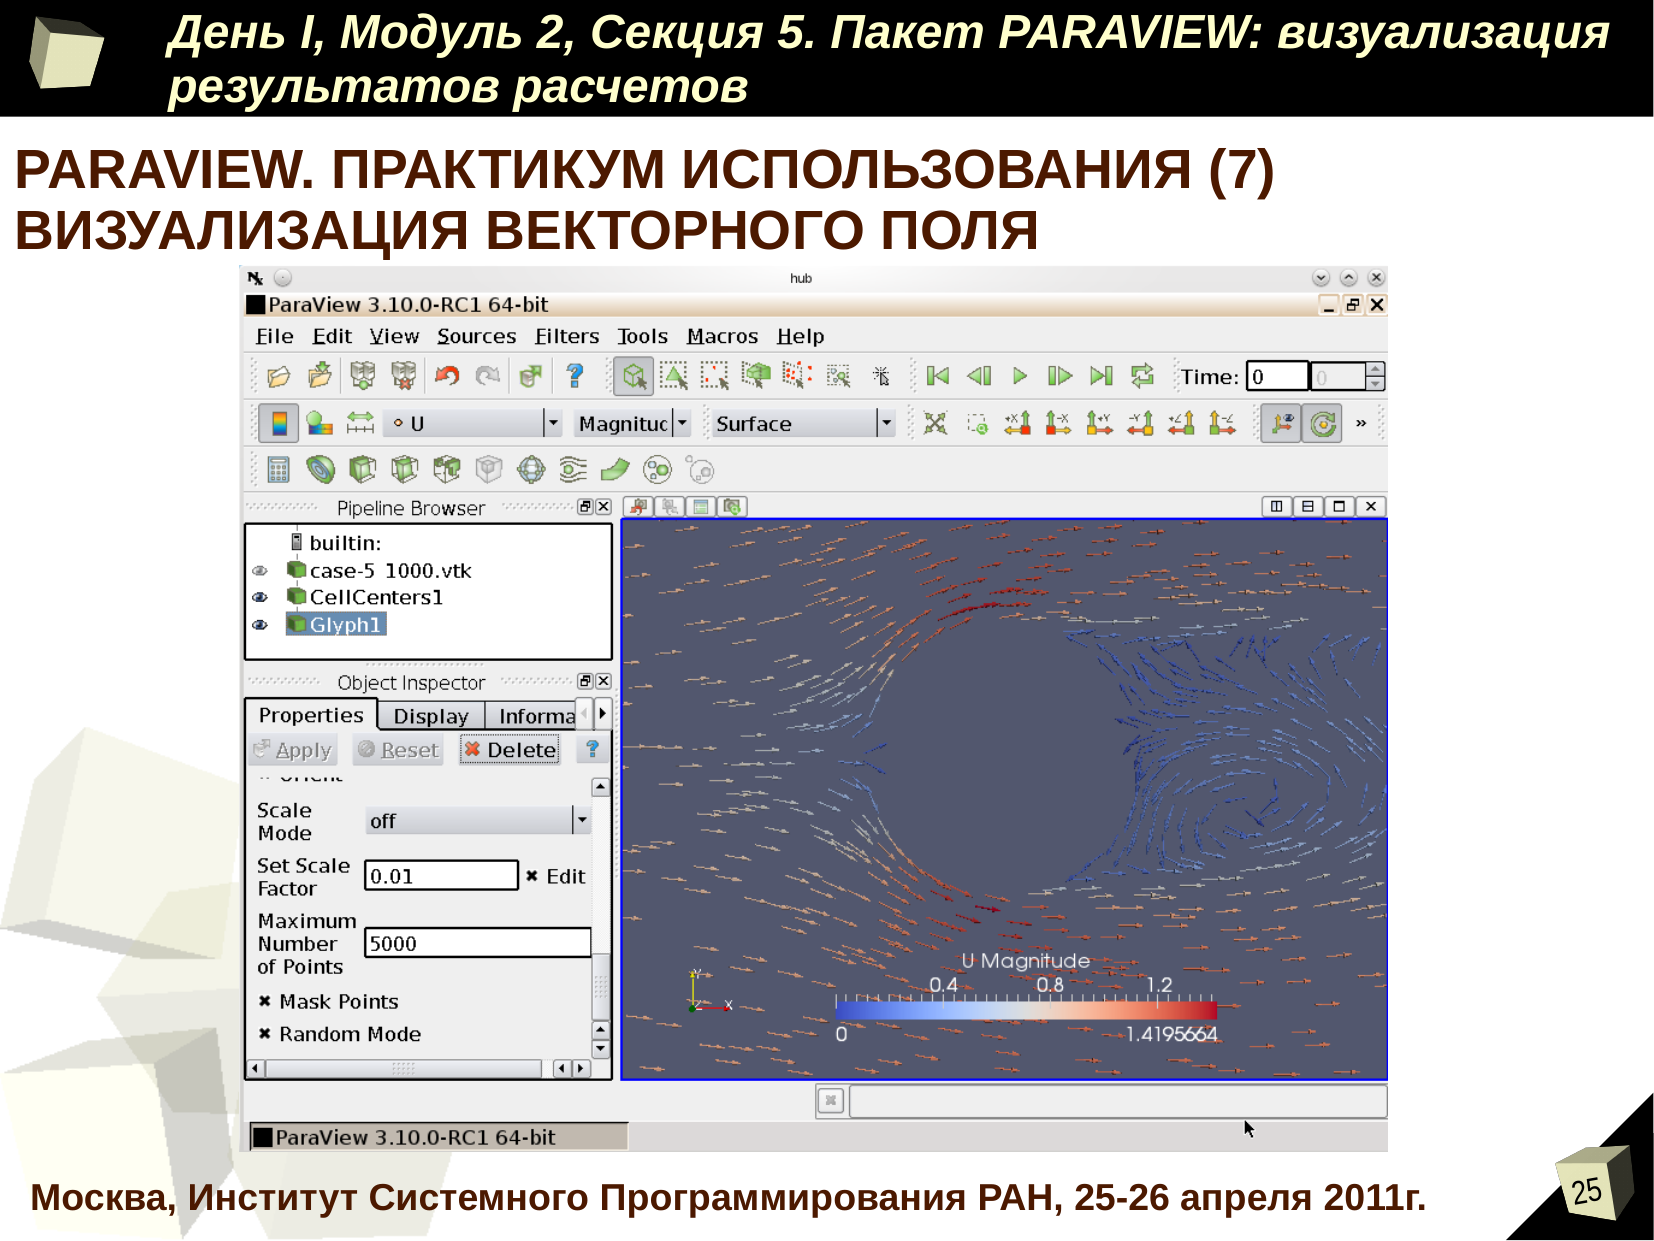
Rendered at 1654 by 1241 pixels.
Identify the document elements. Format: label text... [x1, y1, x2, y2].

picture [464, 1193, 472, 1198]
picture [0, 270, 1388, 1241]
text_box PARAVIEW. ПРАКТИКУМ ИСПОЛЬЗОВАНИЯ (7) ВИЗУАЛИЗАЦИЯ ВЕКТОРНОГО ПОЛЯ [0, 130, 1654, 270]
